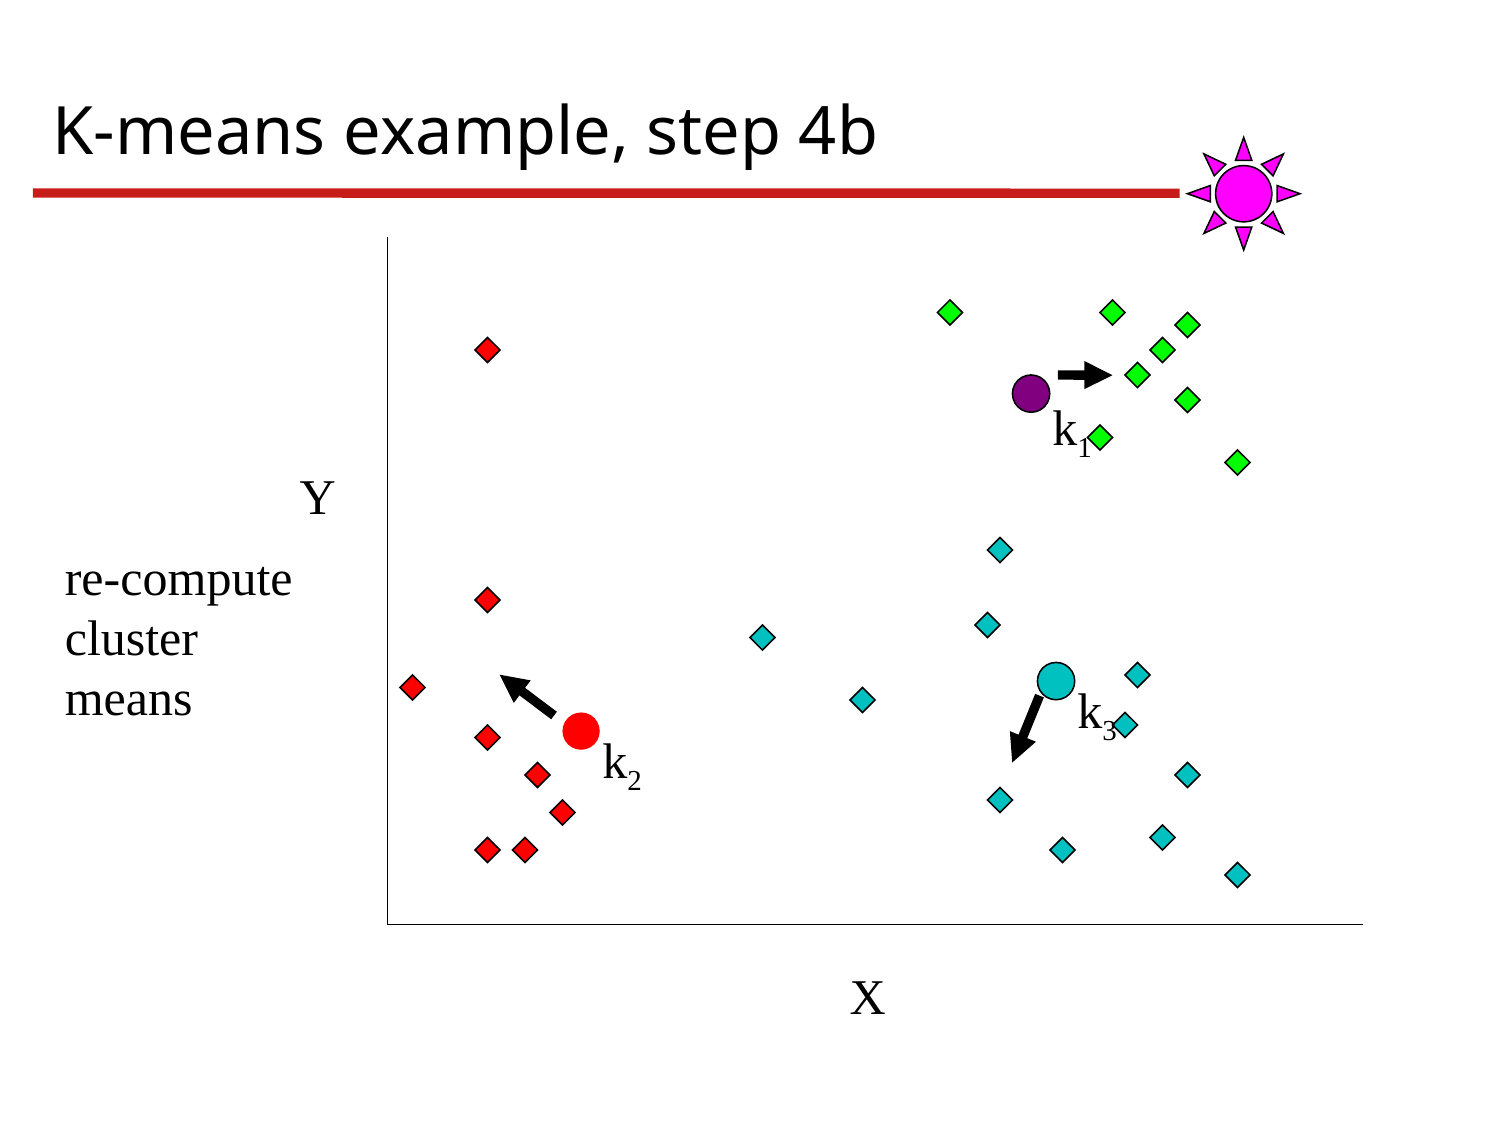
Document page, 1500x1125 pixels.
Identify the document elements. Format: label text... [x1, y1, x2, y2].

text_box [474, 587, 501, 613]
text_box [524, 762, 550, 788]
text_box [1012, 374, 1049, 413]
text_box [474, 837, 501, 863]
text_box [1174, 387, 1201, 413]
text_box [1124, 662, 1150, 675]
text_box [1224, 449, 1251, 475]
text_box [1224, 862, 1251, 888]
text_box [1099, 299, 1126, 325]
text_box [1235, 137, 1252, 161]
text_box k3 [1062, 675, 1150, 750]
text_box [1174, 762, 1201, 788]
text_box [399, 674, 426, 700]
text_box k2 [587, 724, 675, 800]
text_box re-compute cluster means [50, 537, 351, 733]
text_box [1235, 227, 1252, 250]
text_box K-means example, step 4b [37, 87, 1113, 175]
text_box [1203, 153, 1226, 176]
text_box [1049, 837, 1075, 863]
text_box [549, 799, 576, 826]
text_box X [834, 956, 901, 1032]
text_box Y [284, 456, 351, 533]
text_box [1174, 312, 1201, 338]
text_box [1203, 211, 1226, 234]
text_box [1124, 362, 1150, 388]
text_box [1149, 337, 1176, 363]
text_box [749, 624, 775, 651]
text_box [474, 724, 501, 751]
text_box [974, 612, 1000, 638]
text_box [1187, 185, 1211, 202]
text_box [1261, 211, 1284, 234]
text_box [474, 337, 501, 363]
text_box [1037, 662, 1074, 700]
text_box [1215, 165, 1272, 222]
text_box [987, 787, 1013, 813]
text_box k1 [1037, 387, 1125, 472]
text_box [1277, 185, 1300, 202]
text_box [849, 687, 876, 713]
text_box [1149, 824, 1176, 850]
text_box [1261, 153, 1284, 176]
text_box [987, 537, 1013, 563]
text_box [512, 837, 538, 863]
text_box [937, 299, 963, 325]
text_box [562, 712, 599, 750]
